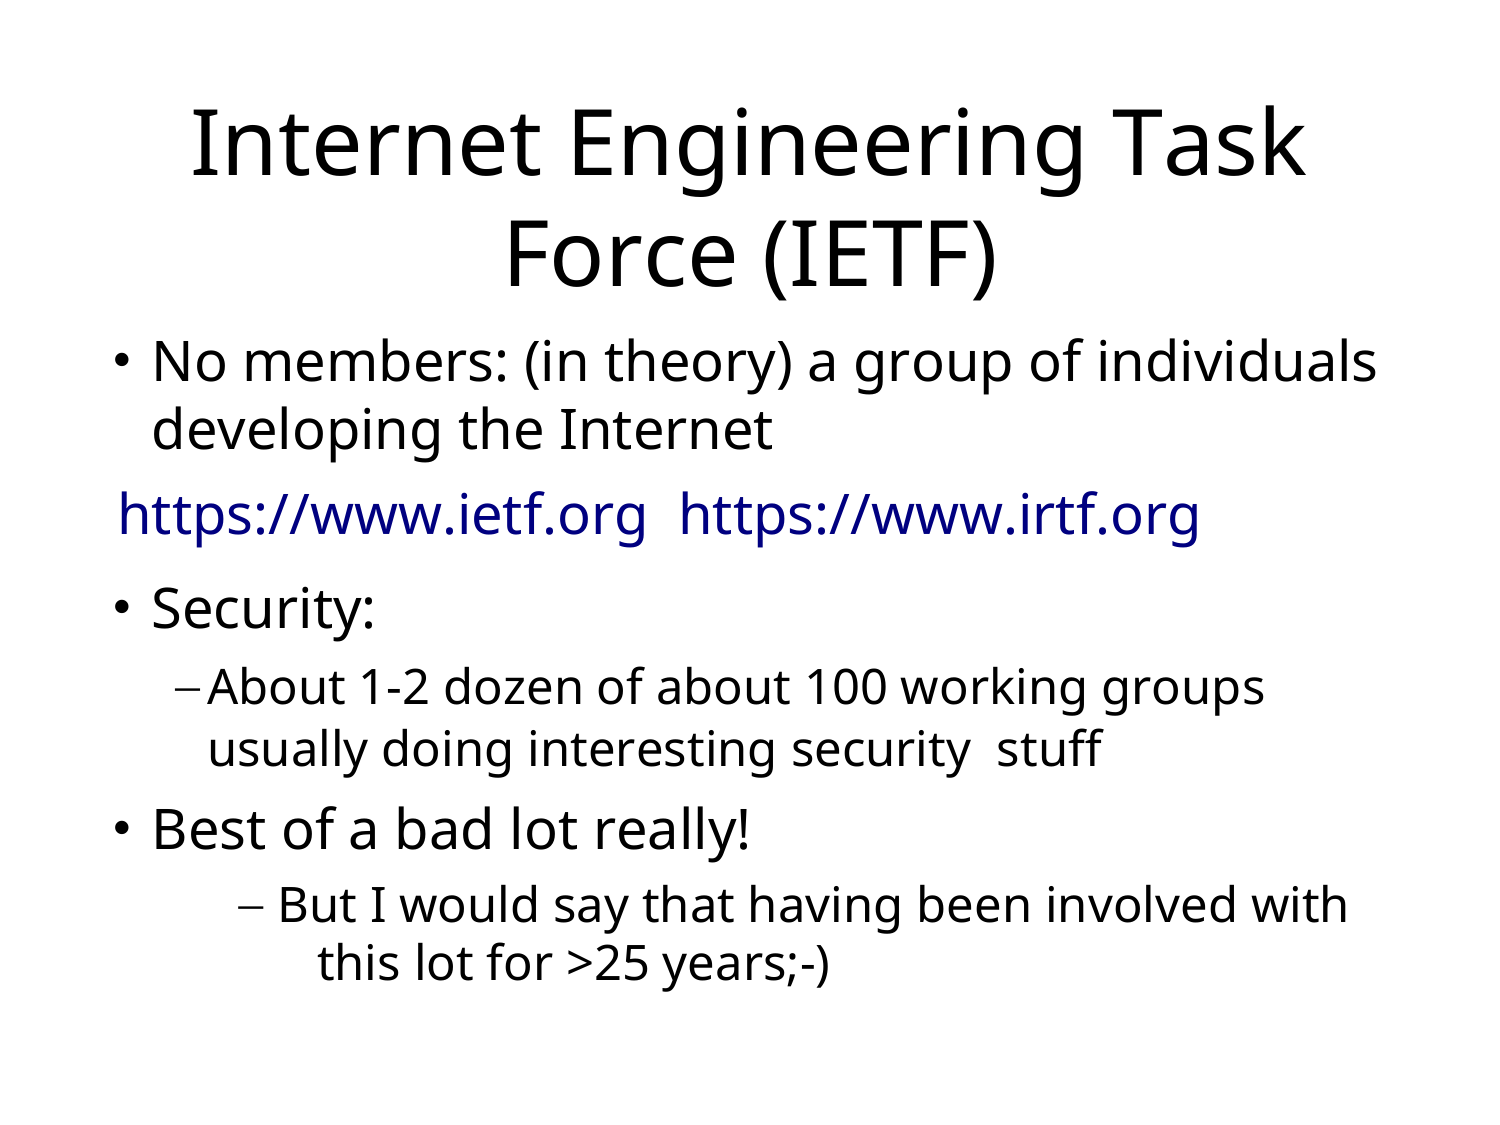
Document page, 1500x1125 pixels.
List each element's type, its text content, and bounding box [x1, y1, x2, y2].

title Internet Engineering Task Force (IETF) [112, 80, 1388, 308]
list No members: (in theory) a group of individuals developing the Internet https://www.ietf.org https://www.irtf.org Security: About 1-2 dozen of about 100 working groups usually doing interesting security stuff Best of a bad lot really! But I would say that having been involved with this lot for >25 years;-) [112, 324, 1388, 1000]
